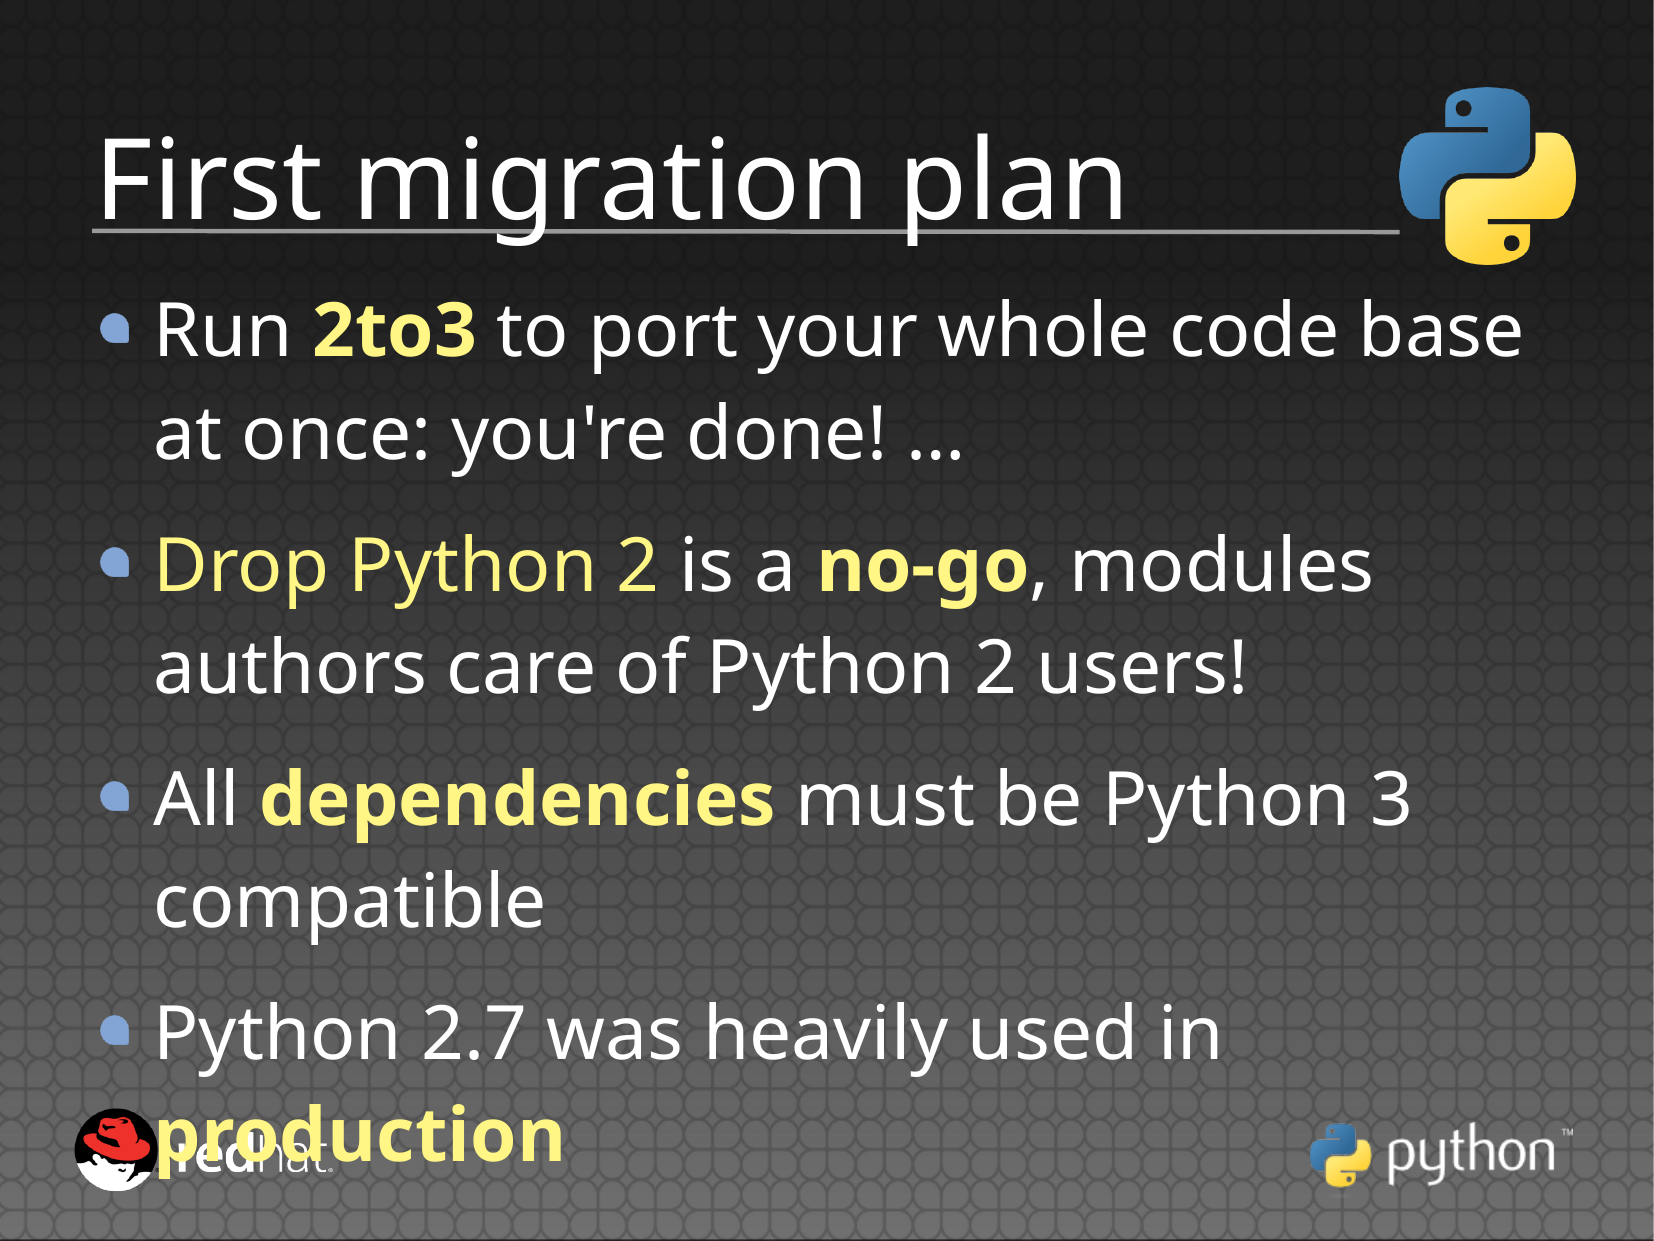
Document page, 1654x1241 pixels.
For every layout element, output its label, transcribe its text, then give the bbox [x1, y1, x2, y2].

title First migration plan [94, 100, 1426, 251]
list Run 2to3 to port your whole code base at once: you're done! … Drop Python 2 is a no-go, modules authors care of Python 2 users! All dependencies must be Python 3 compatible Python 2.7 was heavily used in production [82, 276, 1571, 1034]
picture [0, 0, 1654, 1241]
